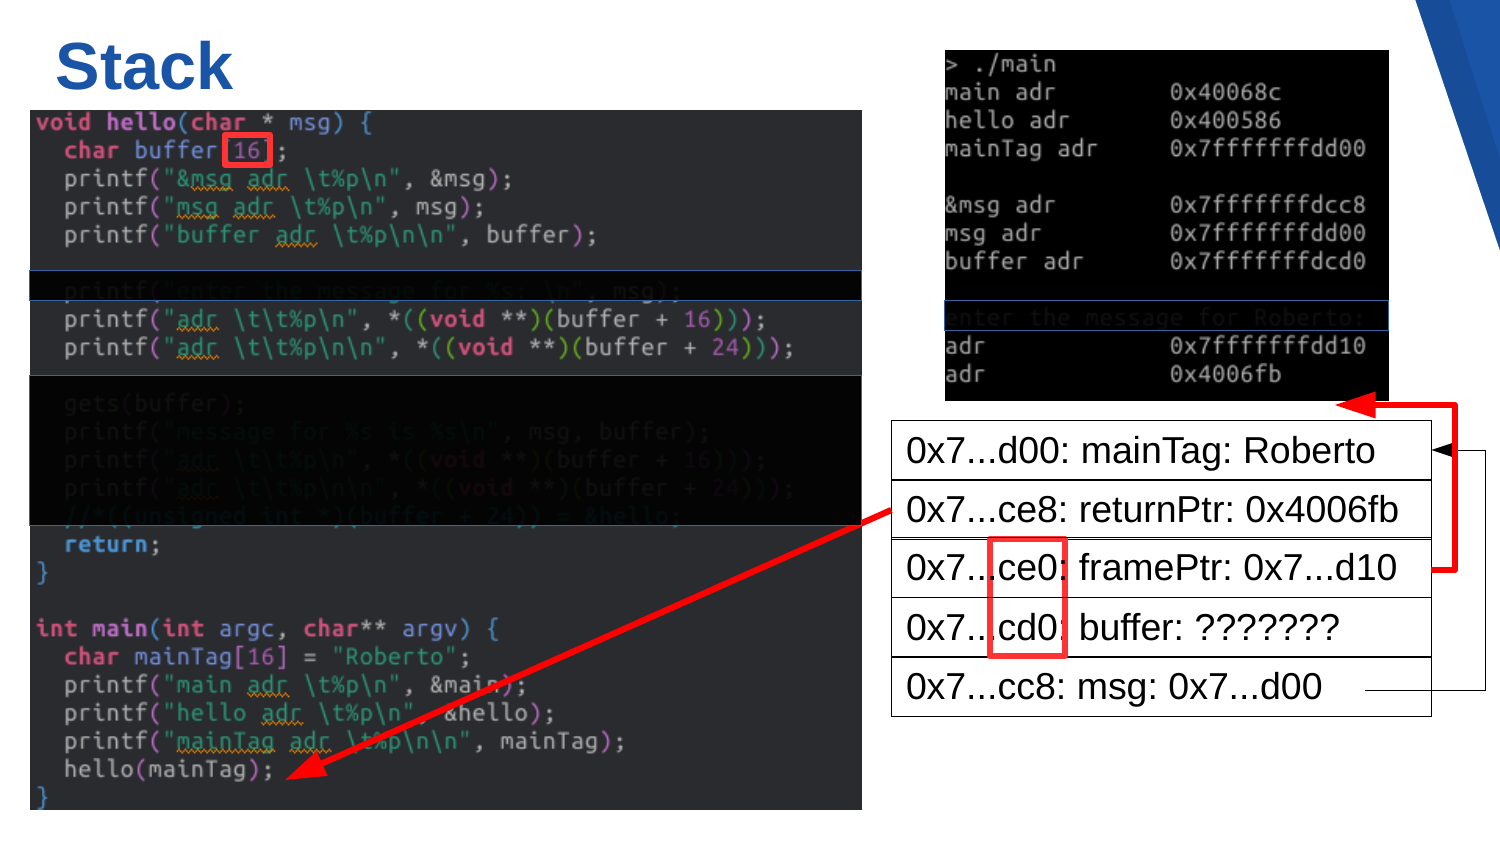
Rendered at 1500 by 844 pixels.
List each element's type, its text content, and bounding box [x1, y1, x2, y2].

text_box [29, 270, 862, 301]
title Stack [40, 50, 945, 118]
text_box 0x7...cd0: buffer: ??????? [993, 598, 1062, 653]
text_box 0x7...cc8: msg: 0x7...d00 [891, 656, 1432, 717]
text_box [29, 375, 862, 526]
text_box 0x7...ce8: returnPtr: 0x4006fb [891, 479, 1432, 537]
picture [30, 301, 862, 375]
picture [945, 331, 1389, 401]
text_box [944, 300, 1389, 331]
text_box 0x7...cd0: buffer: ??????? [891, 598, 987, 656]
picture [30, 110, 862, 270]
picture [30, 526, 862, 811]
text_box 0x7...ce0: framePtr: 0x7...d10 [891, 537, 1432, 598]
picture [945, 50, 1389, 300]
text_box 0x7...cd0: buffer: ??????? [1068, 598, 1432, 656]
text_box 0x7...d00: mainTag: Roberto [891, 420, 1432, 479]
